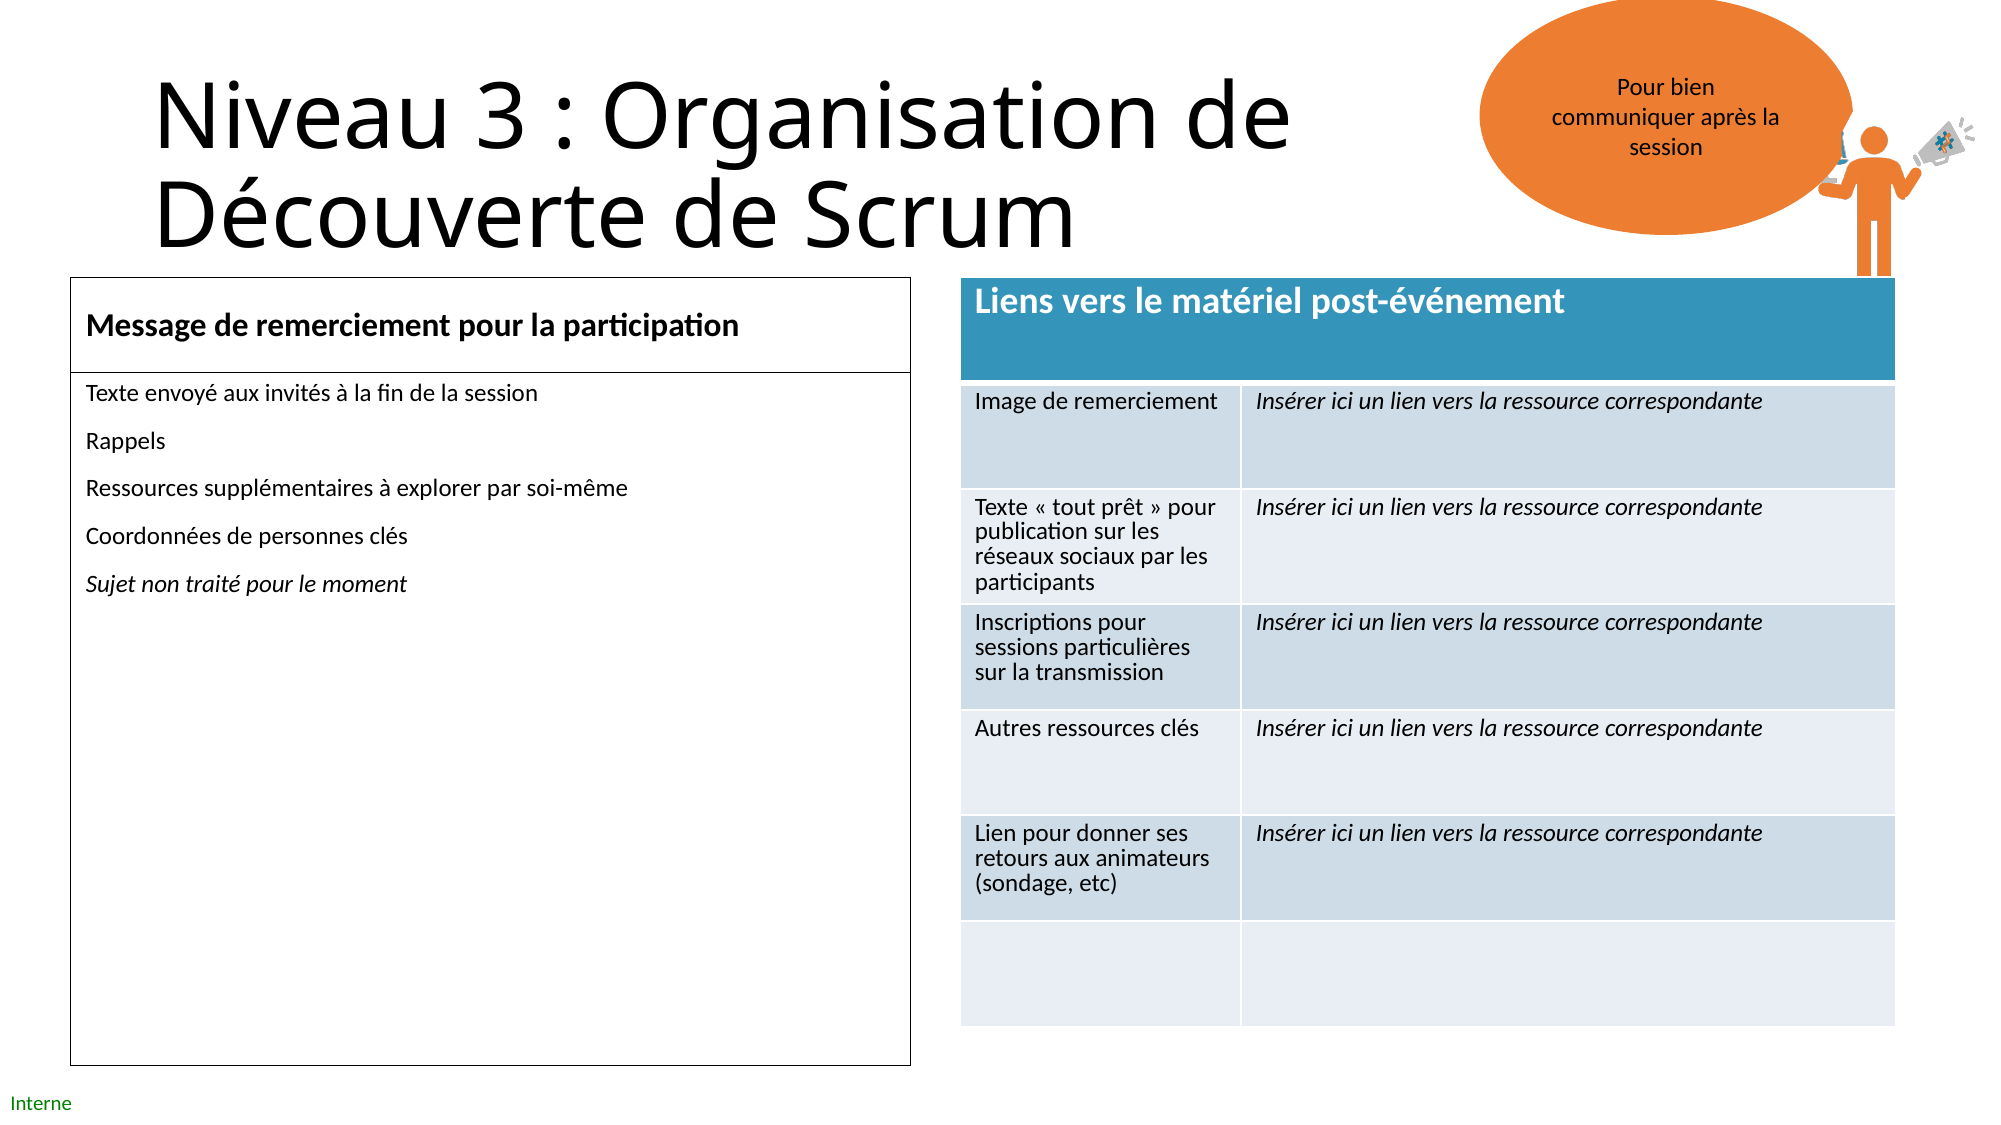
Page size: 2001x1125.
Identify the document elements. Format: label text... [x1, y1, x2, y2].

table_cell Insérer ici un lien vers la ressource correspondante [1242, 490, 1895, 603]
table_cell Image de remerciement [961, 386, 1240, 488]
title Niveau 3 : Organisation de Découverte de Scrum [137, 59, 1405, 278]
text_box Pour bien communiquer après la session [1479, 0, 1853, 235]
table_cell Insérer ici un lien vers la ressource correspondante [1242, 605, 1895, 709]
picture [1793, 102, 1981, 288]
table_cell Texte « tout prêt » pour publication sur les réseaux sociaux par les participants [961, 490, 1240, 603]
table_cell Autres ressources clés [961, 711, 1240, 814]
table_cell [1242, 922, 1895, 1026]
table_header Liens vers le matériel post-événement [961, 278, 1895, 380]
table_cell Lien pour donner ses retours aux animateurs (sondage, etc) [961, 816, 1240, 920]
table_cell Inscriptions pour sessions particulières sur la transmission [961, 605, 1240, 709]
table_cell Insérer ici un lien vers la ressource correspondante [1242, 816, 1895, 920]
table_cell Insérer ici un lien vers la ressource correspondante [1242, 711, 1895, 814]
text_box Texte envoyé aux invités à la fin de la session Rappels Ressources supplémentaires à explorer par soi-même Coordonnées de personnes clés Sujet non traité pour le moment [70, 372, 911, 1066]
table_cell Insérer ici un lien vers la ressource correspondante [1242, 386, 1895, 488]
text_box Message de remerciement pour la participation [70, 277, 911, 372]
table_cell [961, 922, 1240, 1026]
text_box [1898, 167, 1922, 198]
